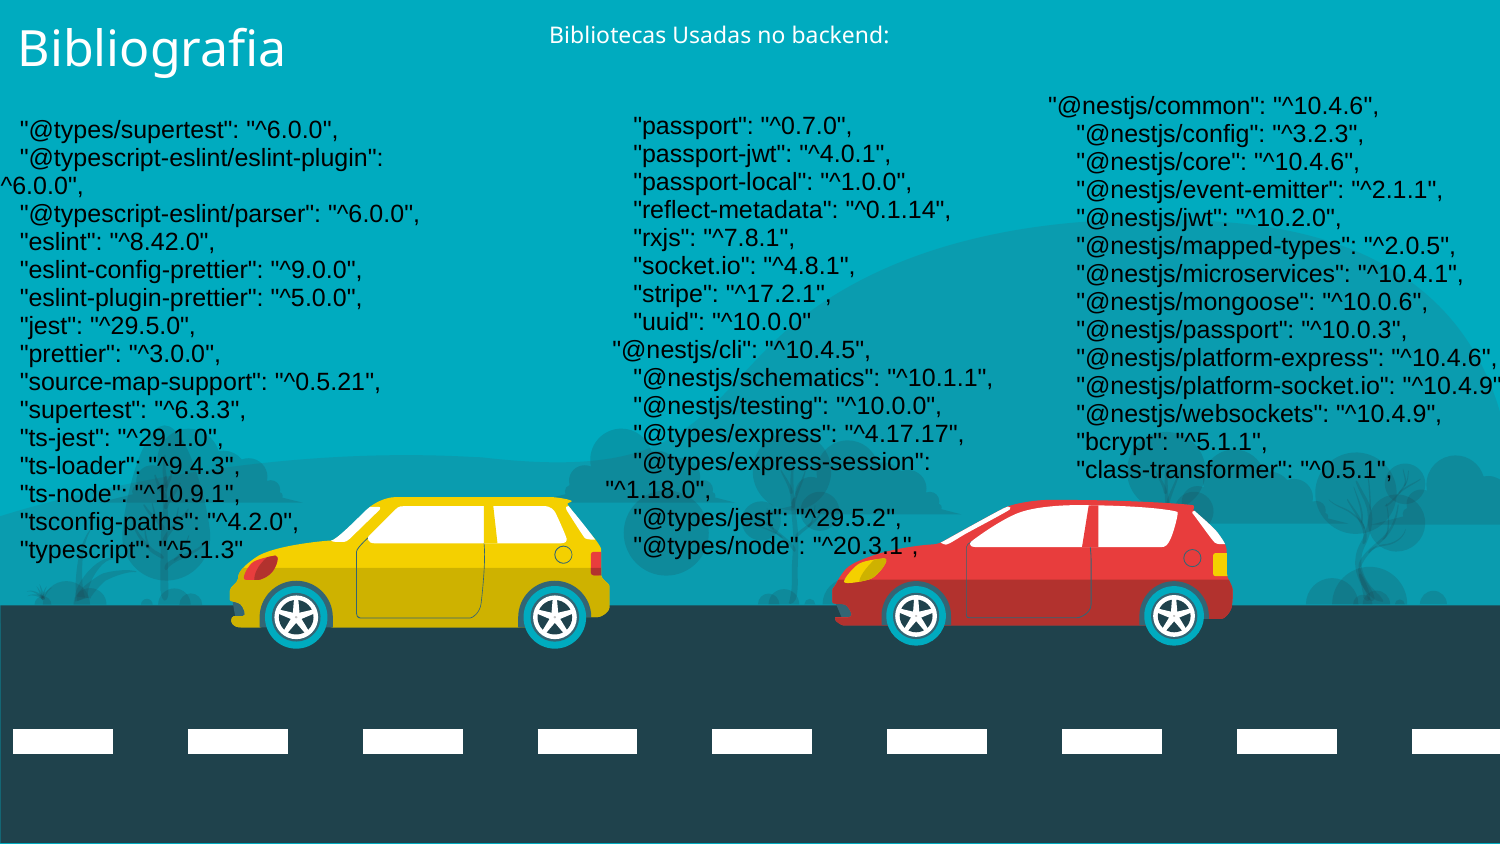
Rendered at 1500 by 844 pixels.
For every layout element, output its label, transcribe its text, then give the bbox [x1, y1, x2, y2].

text_box [757, 540, 800, 605]
text_box [624, 540, 709, 576]
title Bibliografia [2, 0, 1269, 94]
text_box "@types/supertest": "^6.0.0", "@typescript-eslint/eslint-plugin": "^6.0.0", "@typescript-eslint/parser": "^6.0.0", "eslint": "^8.42.0", "eslint-config-prettier": "^9.0.0", "eslint-plugin-prettier": "^5.0.0", "jest": "^29.5.0", "prettier": "^3.0.0", "source-map-support": "^0.5.21", "supertest": "^6.3.3", "ts-jest": "^29.1.0", "ts-loader": "^9.4.3", "ts-node": "^10.9.1", "tsconfig-paths": "^4.2.0", "typescript": "^5.1.3" [0, 108, 498, 544]
text_box "@nestjs/common": "^10.4.6", "@nestjs/config": "^3.2.3", "@nestjs/core": "^10.4.6", "@nestjs/event-emitter": "^2.1.1", "@nestjs/jwt": "^10.2.0", "@nestjs/mapped-types": "^2.0.5", "@nestjs/microservices": "^10.4.1", "@nestjs/mongoose": "^10.0.6", "@nestjs/passport": "^10.0.3", "@nestjs/platform-express": "^10.4.6", "@nestjs/platform-socket.io": "^10.4.9", "@nestjs/websockets": "^10.4.9", "bcrypt": "^5.1.1", "class-transformer": "^0.5.1", [1033, 84, 1500, 768]
text_box [822, 540, 1033, 646]
text_box [651, 542, 658, 551]
text_box [141, 598, 153, 605]
text_box [229, 465, 610, 649]
text_box [804, 598, 816, 605]
text_box Bibliotecas Usadas no backend: [460, 0, 1241, 56]
text_box "passport": "^0.7.0", "passport-jwt": "^4.0.1", "passport-local": "^1.0.0", "reflect-metadata": "^0.1.14", "rxjs": "^7.8.1", "socket.io": "^4.8.1", "stripe": "^17.2.1", "uuid": "^10.0.0" "@nestjs/cli": "^10.4.5", "@nestjs/schematics": "^10.1.1", "@nestjs/testing": "^10.0.0", "@types/express": "^4.17.17", "@types/express-session": "^1.18.0", "@types/jest": "^29.5.2", "@types/node": "^20.3.1", [590, 104, 1059, 540]
text_box [26, 544, 205, 605]
